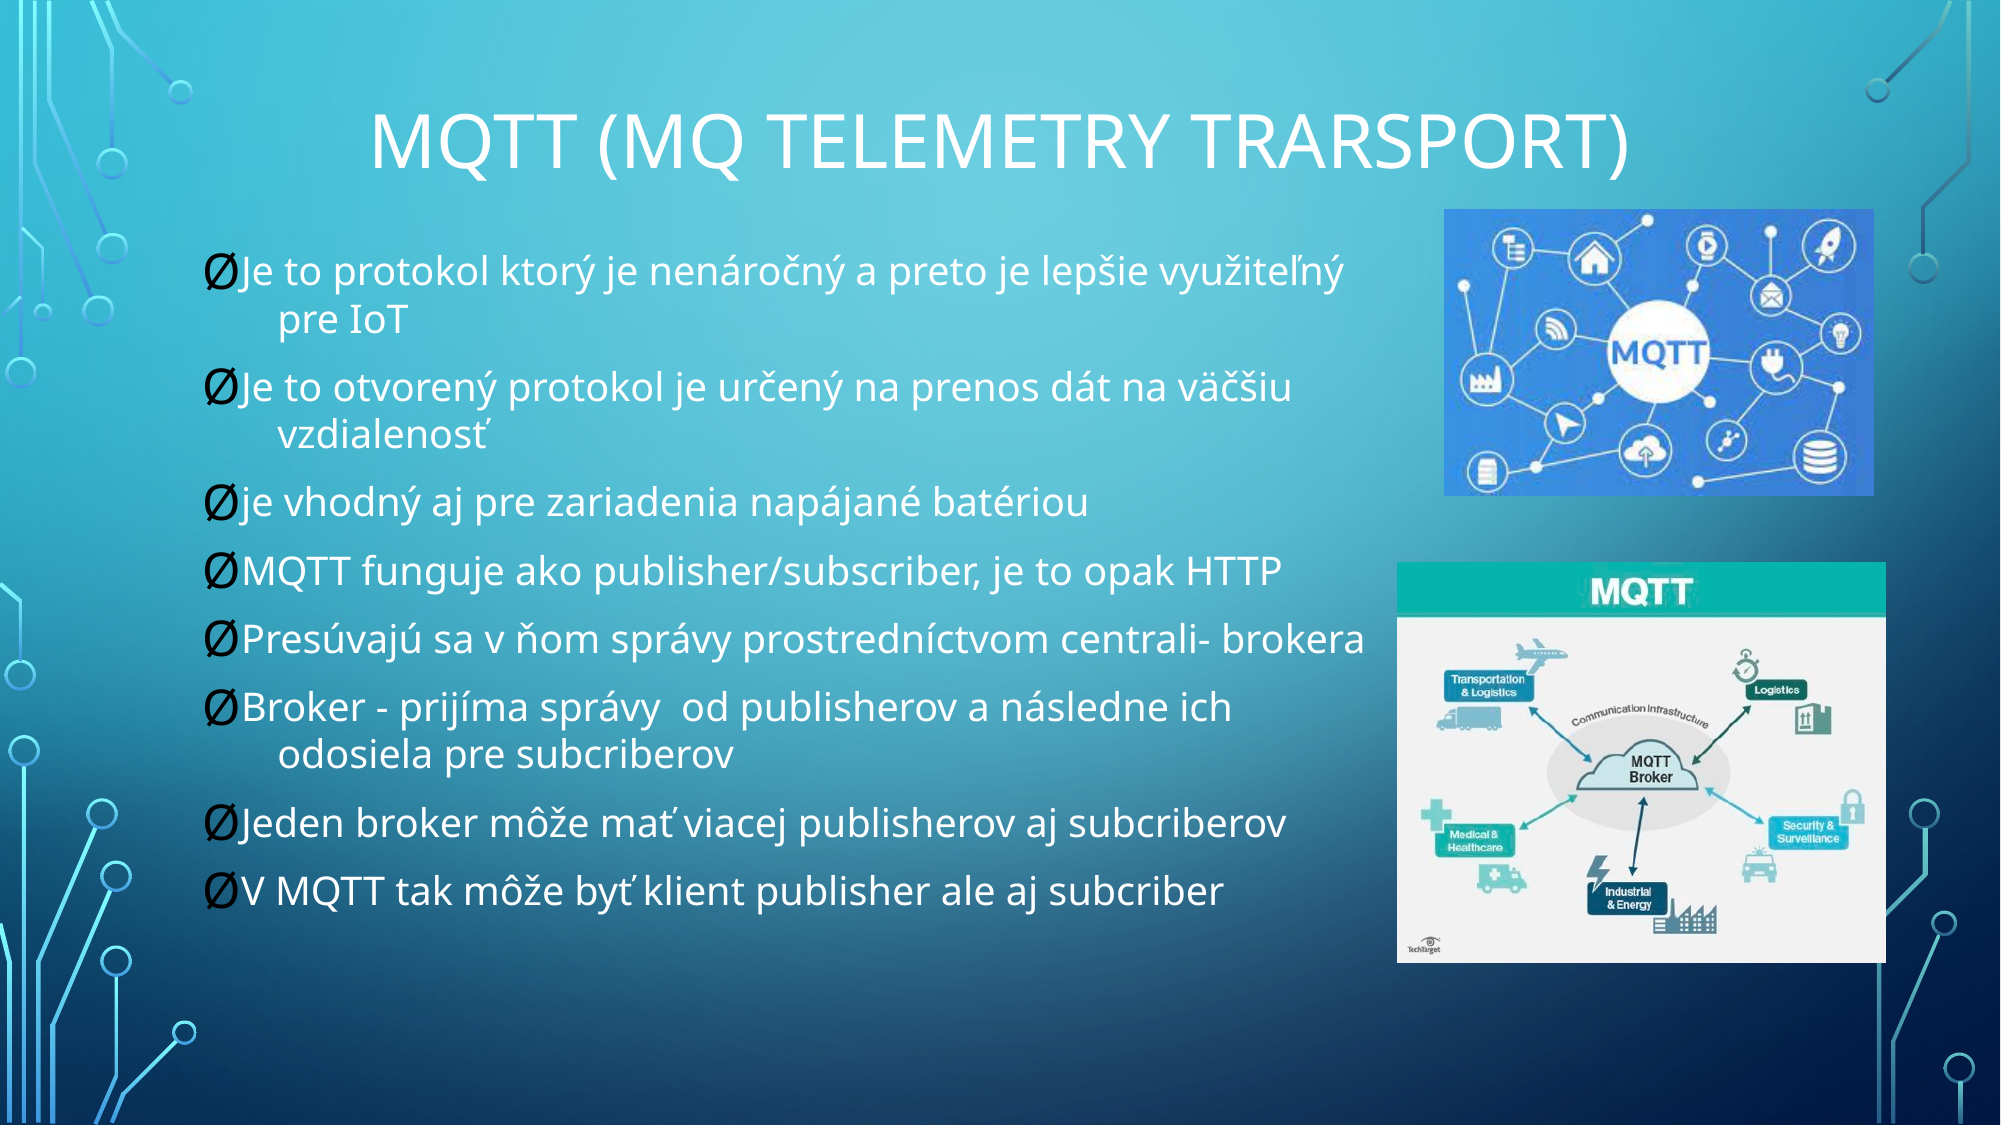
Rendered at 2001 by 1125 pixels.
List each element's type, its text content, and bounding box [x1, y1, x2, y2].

picture [1397, 562, 1886, 963]
title MQTT (MQ telemetry trarsport) [187, 79, 1813, 210]
picture [1444, 209, 1874, 496]
list Je to protokol ktorý je nenáročný a preto je lepšie využiteľný pre IoT Je to otvorený protokol je určený na prenos dát na väčšiu vzdialenosť je vhodný aj pre zariadenia napájané batériou MQTT funguje ako publisher/subscriber, je to opak HTTP Presúvajú sa v ňom správy prostredníctvom centrali- brokera Broker - prijíma správy od publisherov a následne ich odosiela pre subcriberov Jeden broker môže mať viacej publisherov aj subcriberov V MQTT tak môže byť klient publisher ale aj subcriber [187, 238, 1410, 1046]
